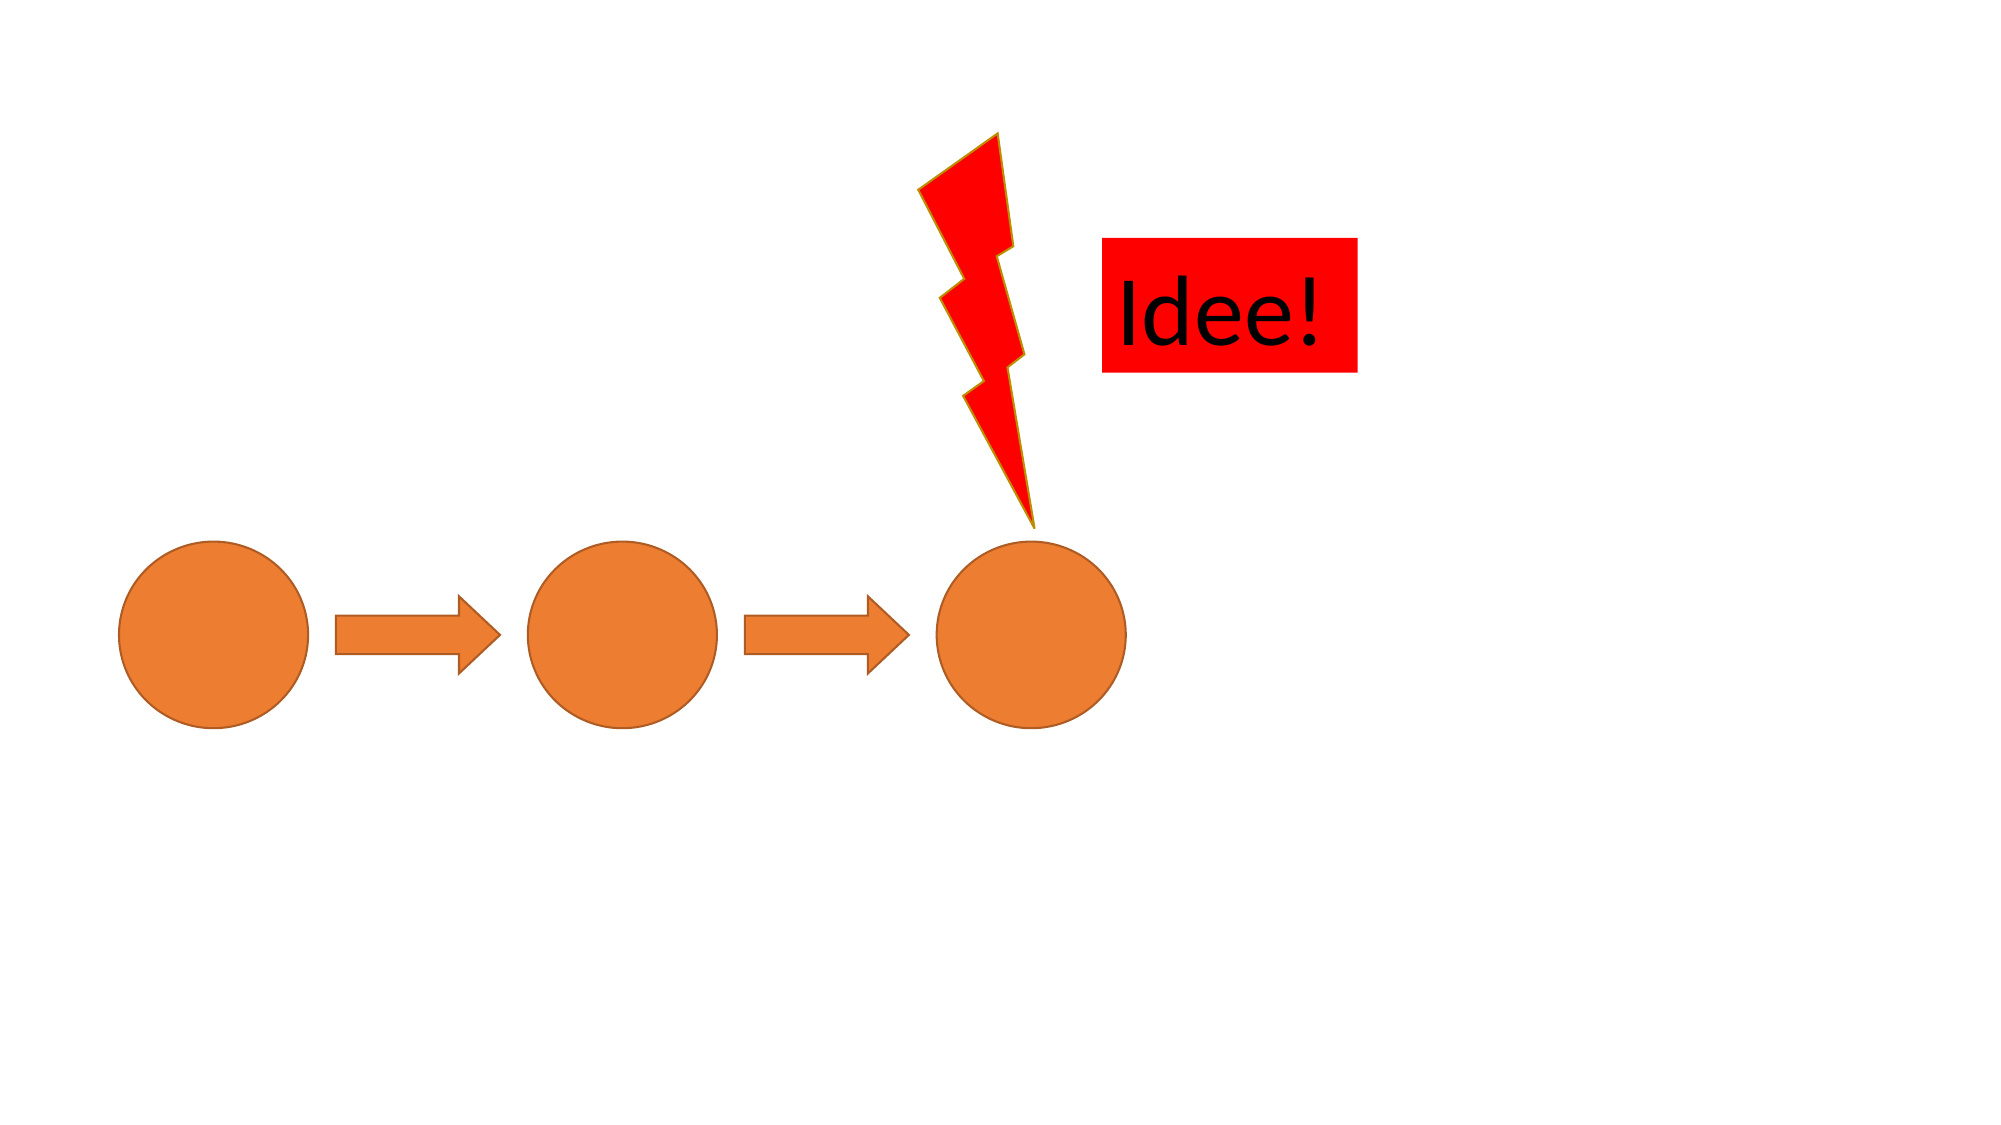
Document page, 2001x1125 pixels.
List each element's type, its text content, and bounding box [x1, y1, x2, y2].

text_box [936, 541, 1126, 729]
text_box [527, 541, 717, 729]
text_box [335, 596, 501, 674]
text_box [744, 596, 909, 674]
text_box Idee! [1102, 237, 1358, 373]
text_box [918, 133, 1035, 529]
text_box [118, 541, 309, 729]
